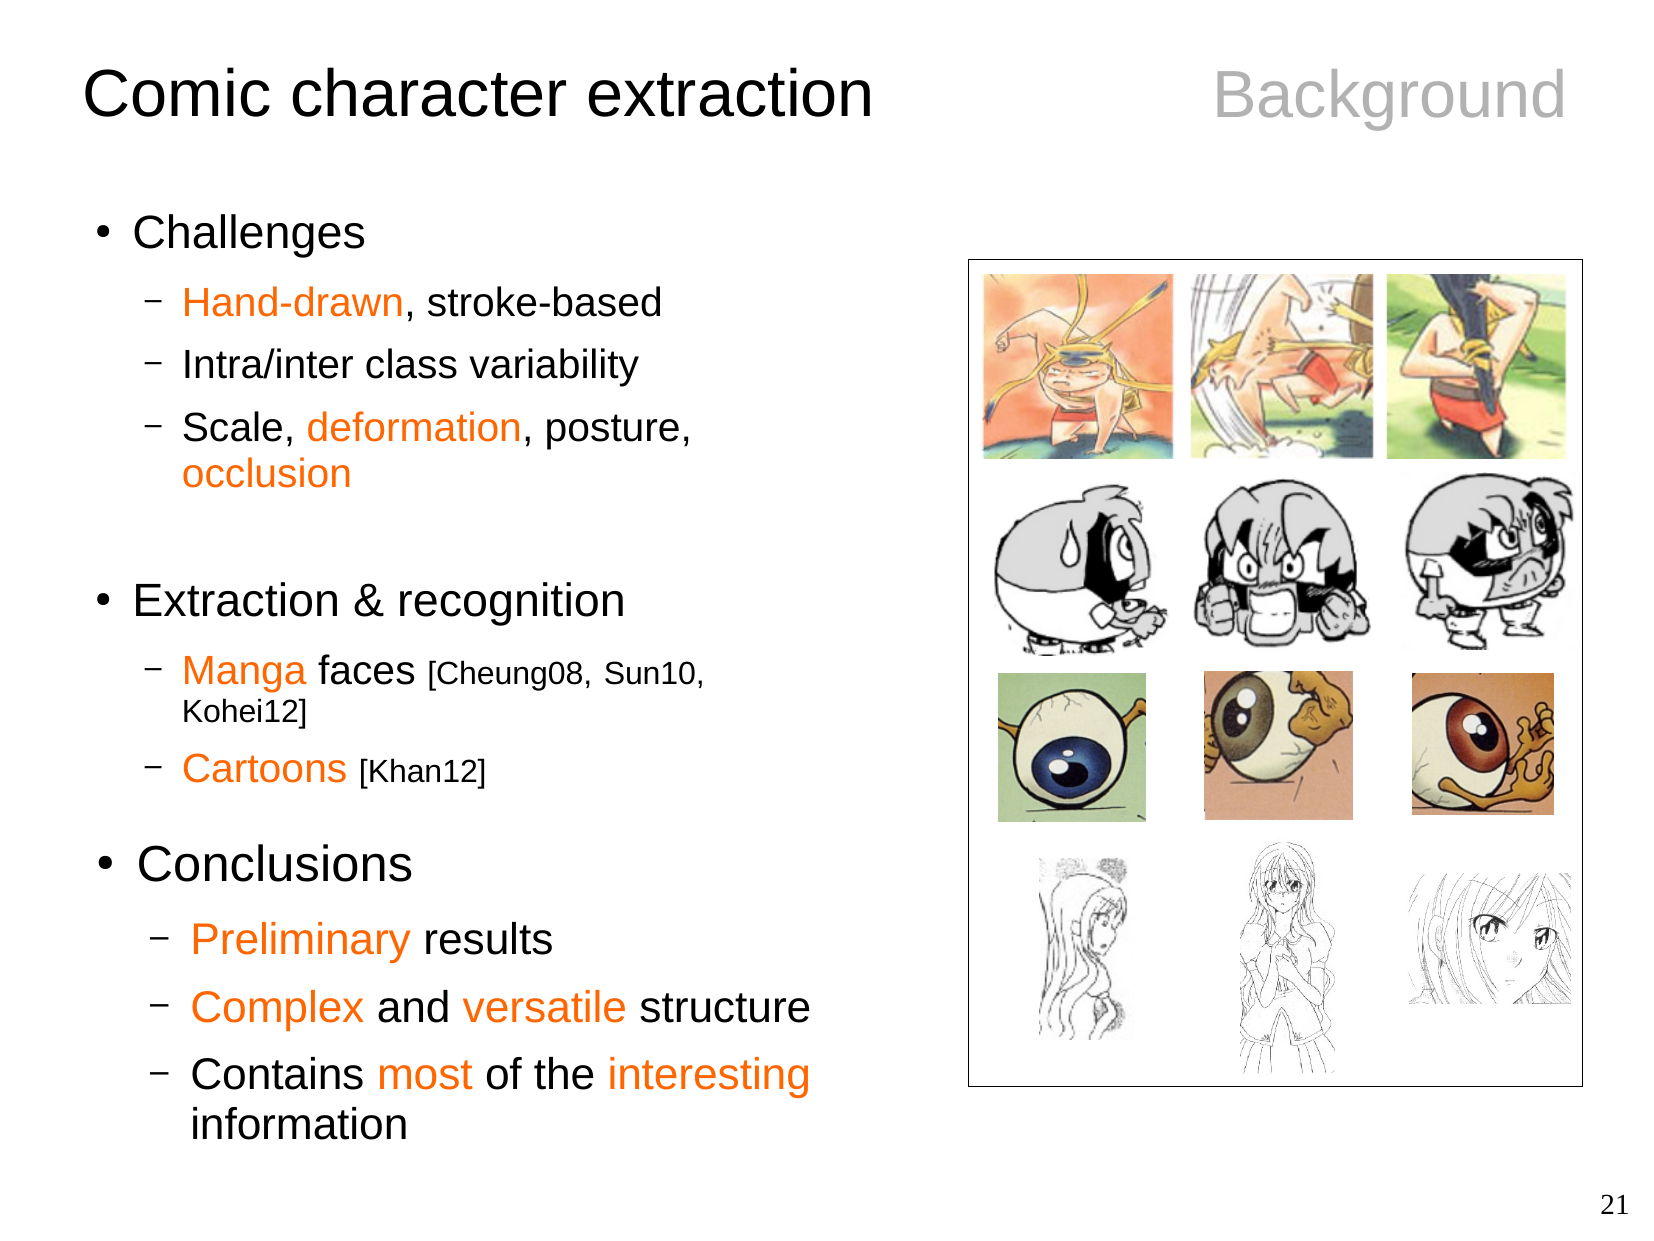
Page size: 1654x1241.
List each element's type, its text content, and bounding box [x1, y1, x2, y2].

picture [1039, 858, 1135, 1040]
picture [1240, 838, 1335, 1080]
list Challenges Hand-drawn, stroke-based Intra/inter class variability Scale, deformation, posture, occlusion Extraction & recognition Manga faces [Cheung08, Sun10, Kohei12] Cartoons [Khan12] [82, 206, 809, 792]
picture [998, 673, 1146, 822]
picture [992, 478, 1170, 656]
picture [1405, 873, 1571, 1004]
list Conclusions Preliminary results Complex and versatile structure Contains most of the interesting information [82, 835, 816, 1170]
picture [980, 274, 1568, 459]
picture [1412, 673, 1554, 815]
picture [1399, 472, 1577, 650]
picture [1192, 477, 1371, 656]
picture [1204, 671, 1353, 820]
title Comic character extraction [82, 47, 1571, 140]
